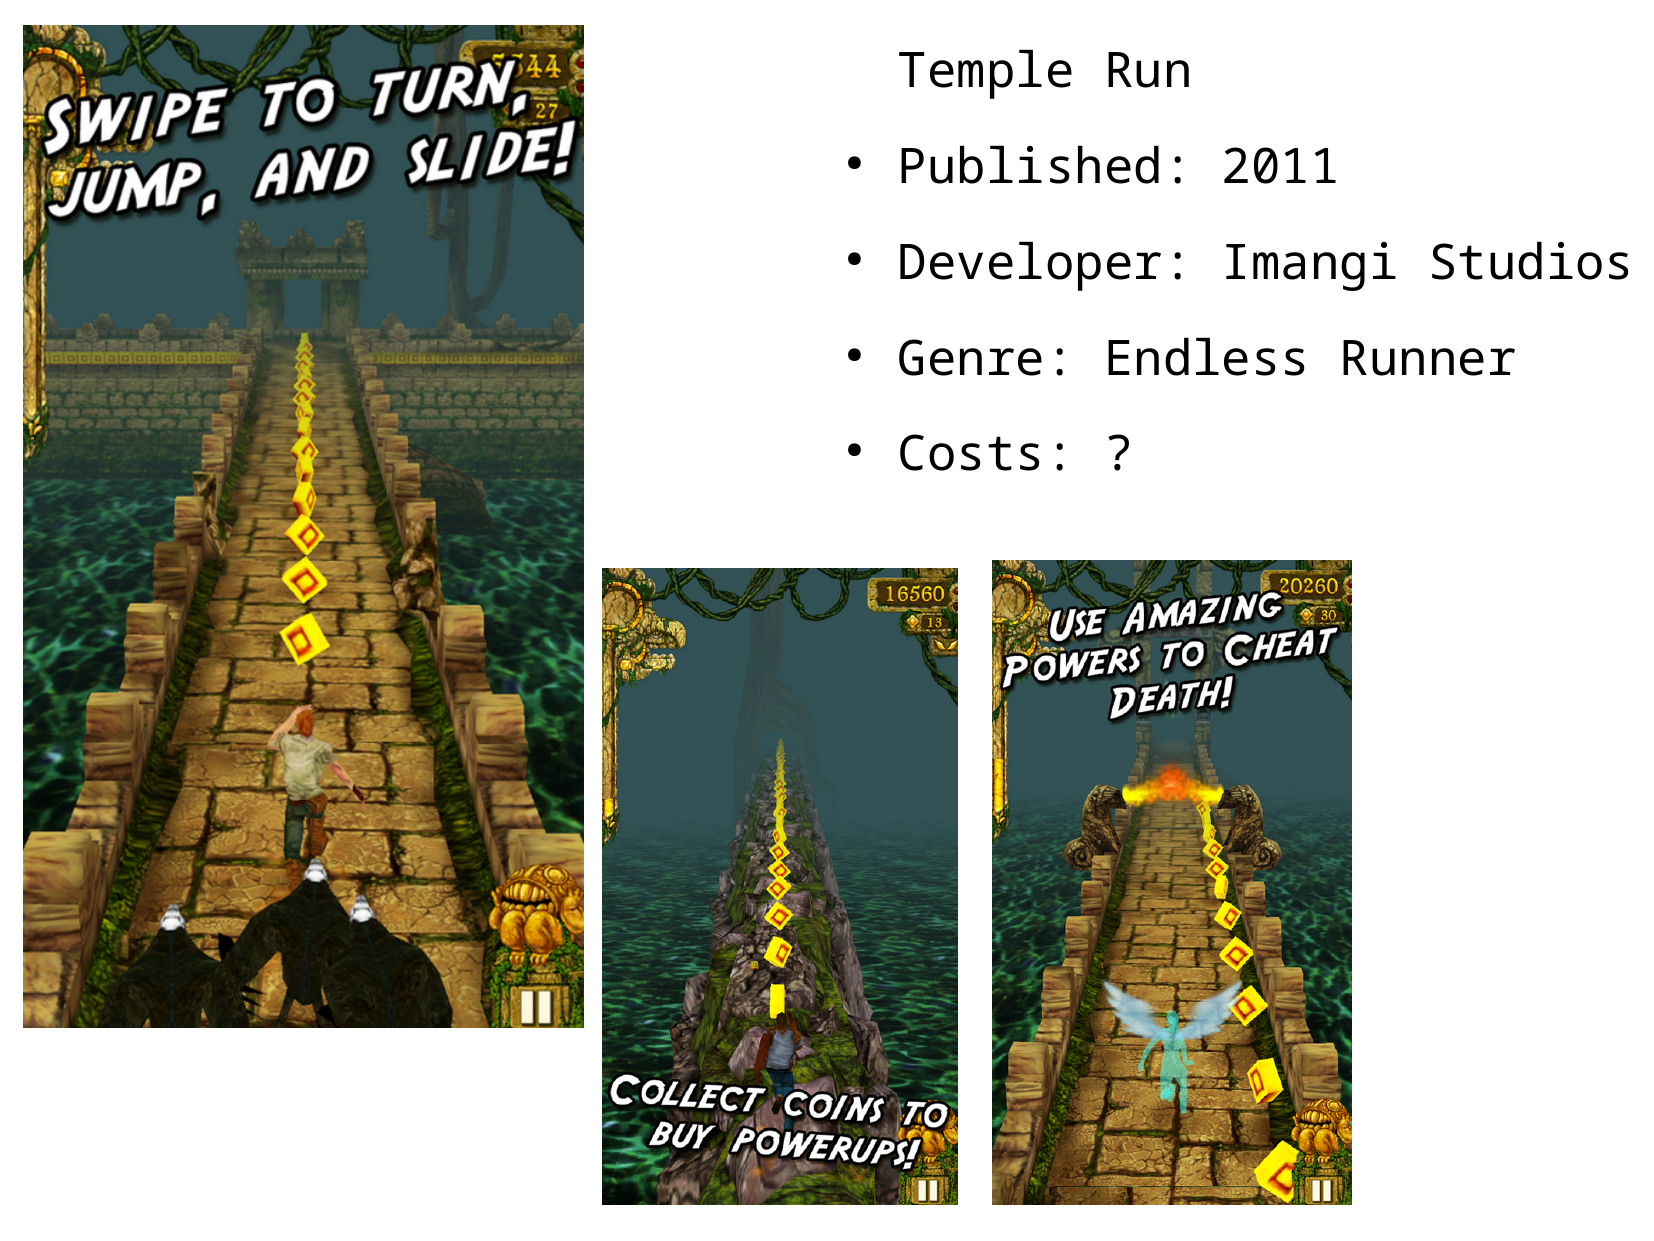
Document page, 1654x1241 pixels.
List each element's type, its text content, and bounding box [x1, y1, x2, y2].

list Temple Run Published: 2011 Developer: Imangi Studios Genre: Endless Runner Costs: ? [828, 35, 1638, 508]
picture [23, 25, 584, 1028]
picture [992, 560, 1352, 1205]
picture [602, 568, 958, 1205]
